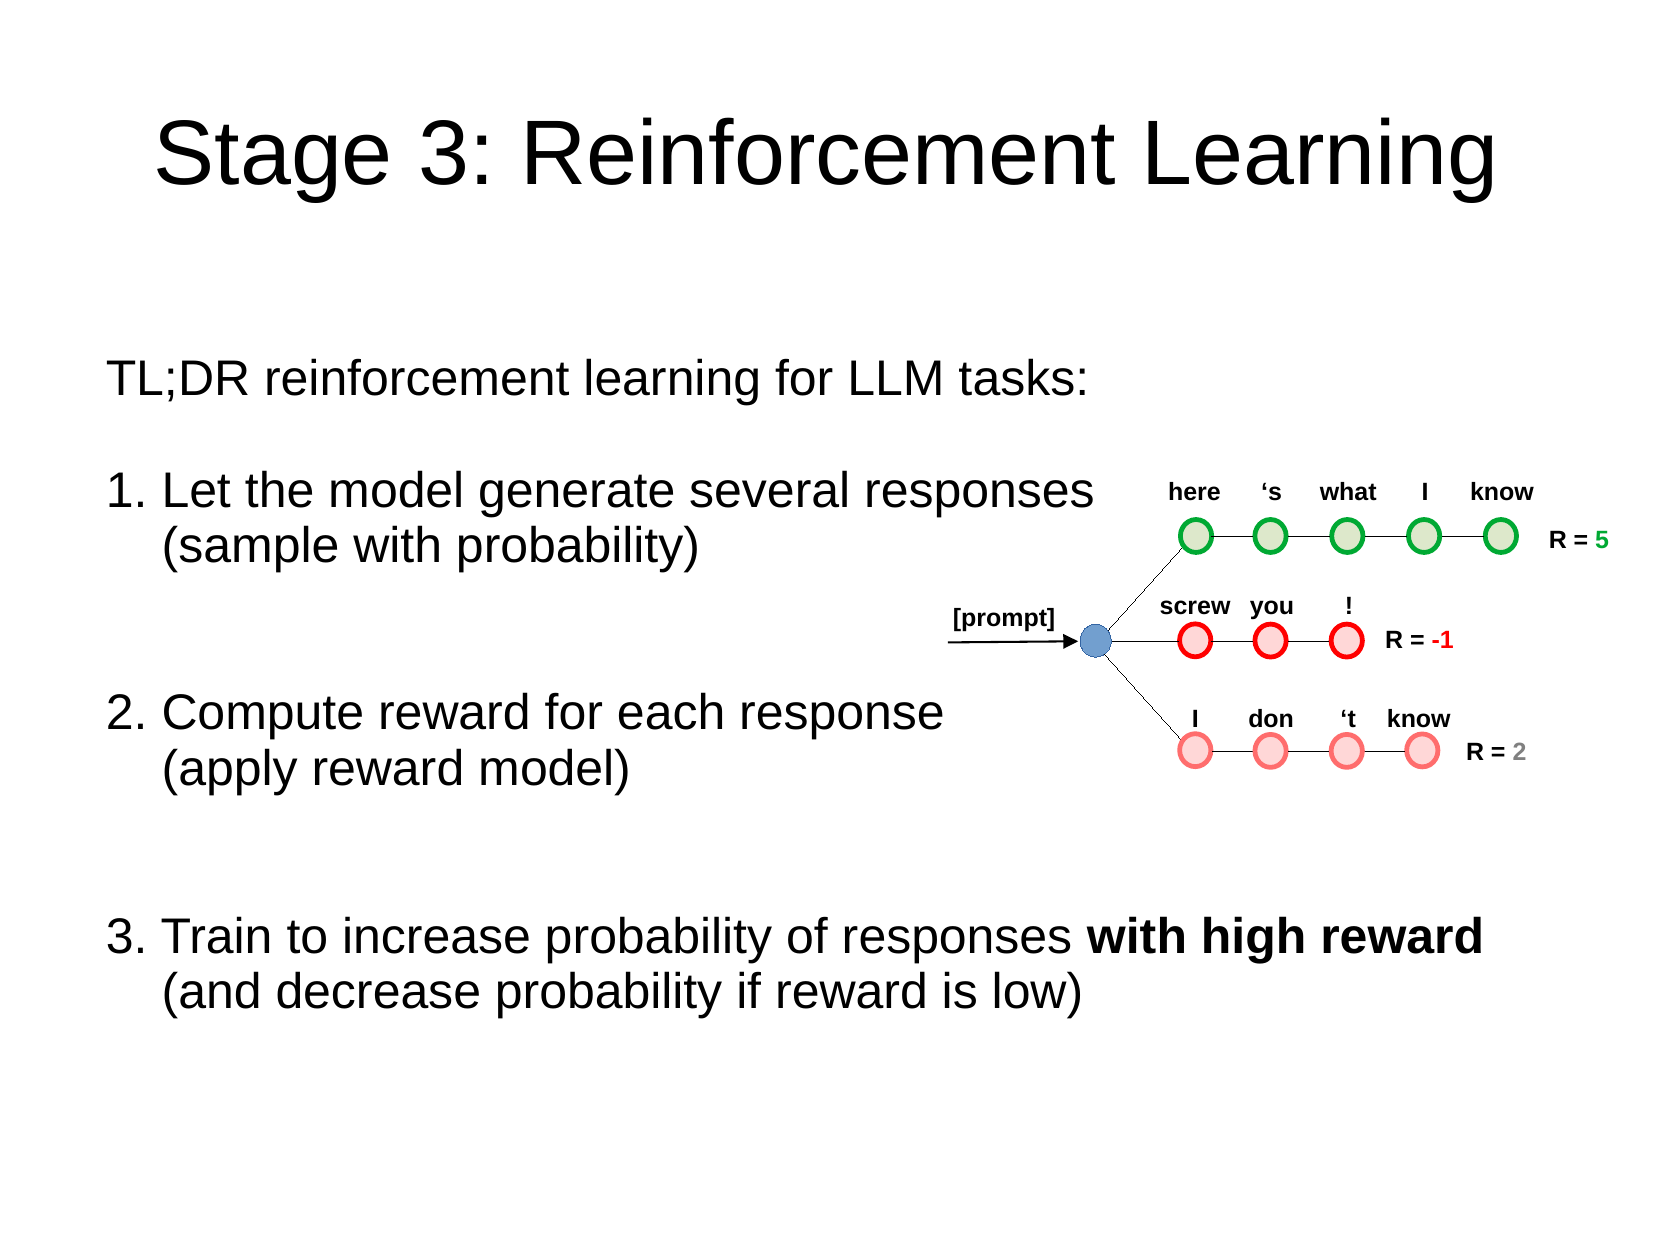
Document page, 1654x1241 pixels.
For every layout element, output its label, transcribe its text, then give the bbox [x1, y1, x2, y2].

text_box [1331, 519, 1363, 553]
text_box [1180, 519, 1212, 553]
text_box screw [1140, 584, 1251, 638]
text_box [1080, 624, 1112, 658]
text_box [1254, 637, 1287, 658]
text_box [1406, 741, 1438, 767]
text_box ‘t [1293, 697, 1364, 740]
text_box know [1452, 470, 1552, 514]
text_box R = 5 [1529, 518, 1629, 561]
text_box you [1217, 584, 1327, 637]
text_box [1254, 519, 1287, 553]
text_box [1485, 519, 1517, 553]
text_box [1179, 742, 1211, 767]
text_box don [1216, 697, 1293, 740]
text_box R = 2 [1446, 730, 1546, 774]
text_box I [1375, 470, 1452, 514]
text_box [1179, 638, 1211, 657]
text_box R = -1 [1369, 618, 1470, 662]
text_box what [1298, 470, 1375, 514]
text_box ! [1293, 584, 1404, 628]
text_box [1331, 740, 1363, 768]
text_box ‘s [1221, 470, 1298, 514]
text_box [1408, 519, 1440, 553]
text_box [1254, 740, 1287, 768]
text_box [1331, 628, 1363, 658]
text_box here [1145, 470, 1221, 514]
text_box I [1140, 697, 1251, 742]
text_box TL;DR reinforcement learning for LLM tasks: 1. Let the model generate several responses (sample with probability) 2. Compute reward for each response (apply reward model) 3. Train to increase probability of responses with high reward (and decrease probability if reward is low) [91, 342, 1654, 1027]
text_box know [1364, 697, 1474, 741]
text_box [prompt] [935, 596, 1073, 668]
title Stage 3: Reinforcement Learning [82, 49, 1571, 257]
